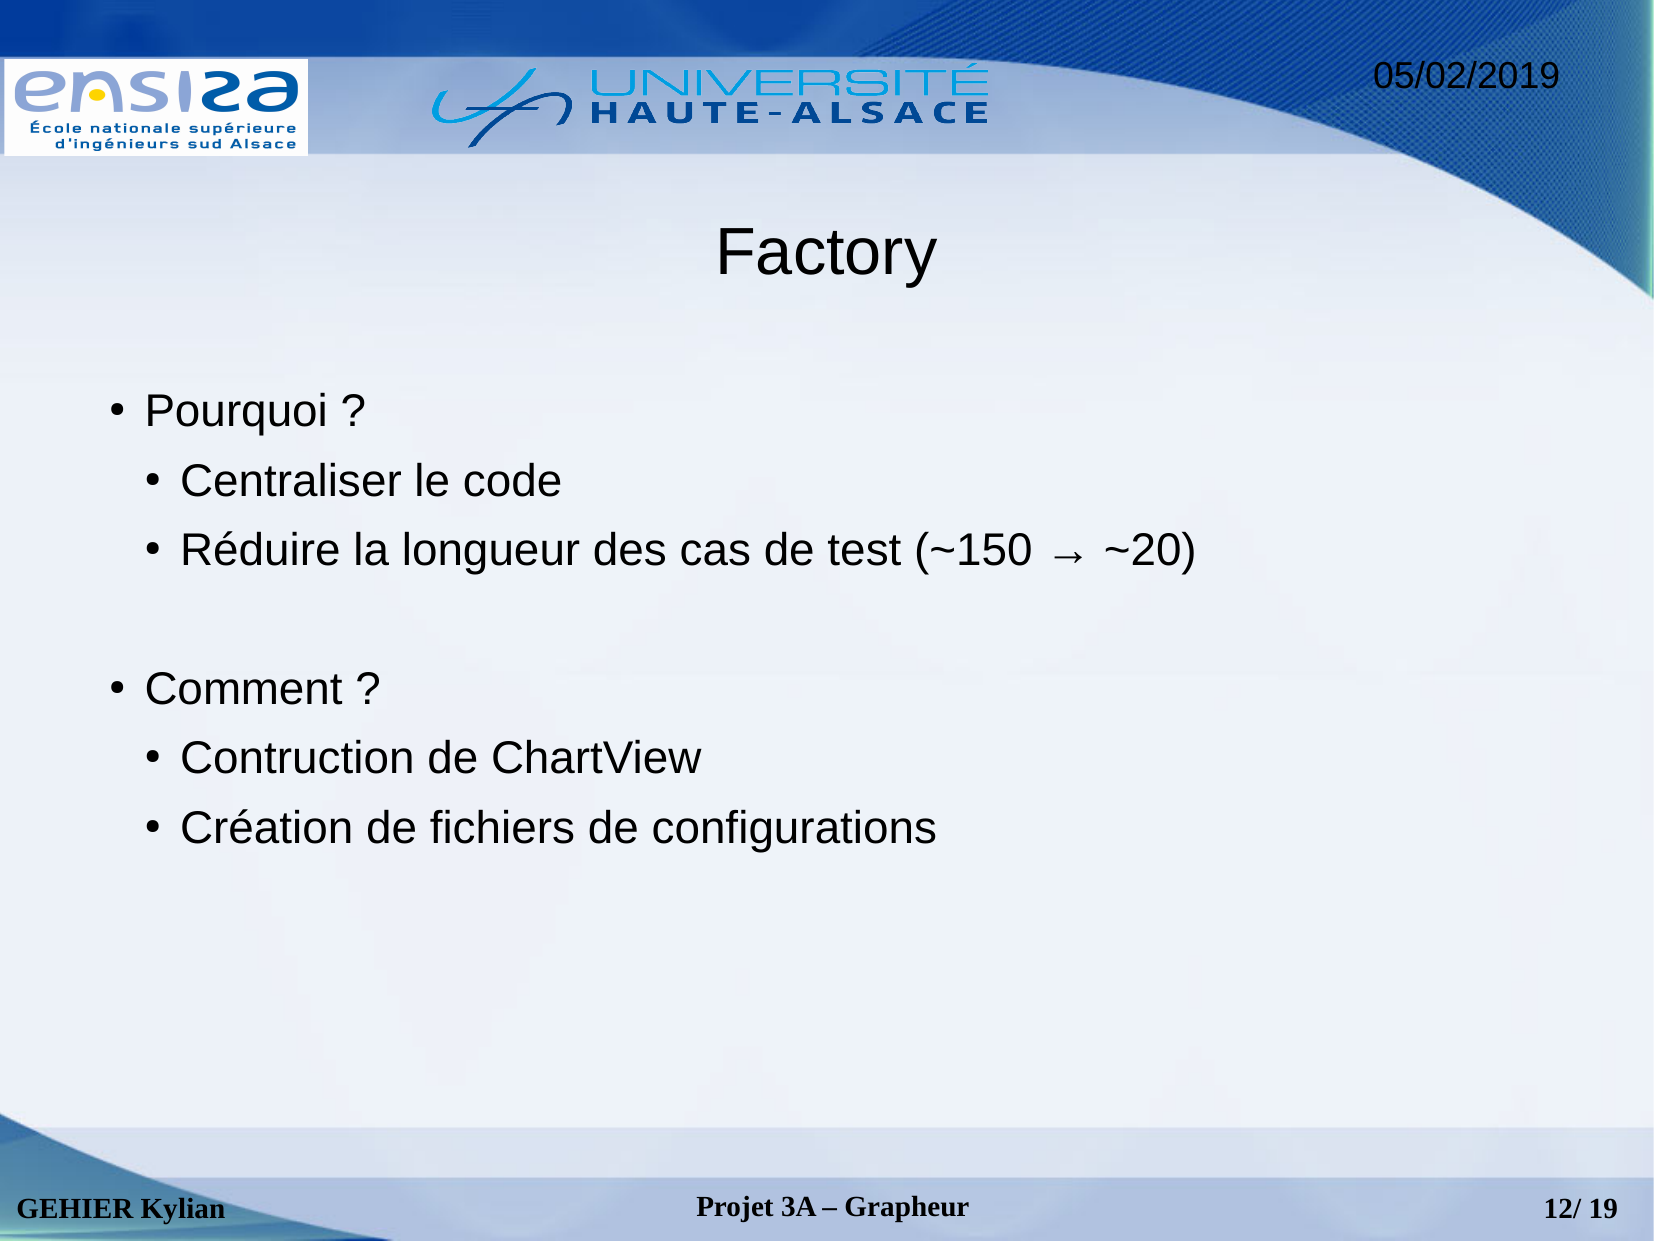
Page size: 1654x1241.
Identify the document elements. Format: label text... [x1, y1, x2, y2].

title Factory [118, 192, 1536, 310]
picture [0, 0, 1654, 1241]
text_box Pourquoi ? Centraliser le code Réduire la longueur des cas de test (~150 → ~20) Comment ? Contruction de ChartView Création de fichiers de configurations [94, 377, 1512, 928]
